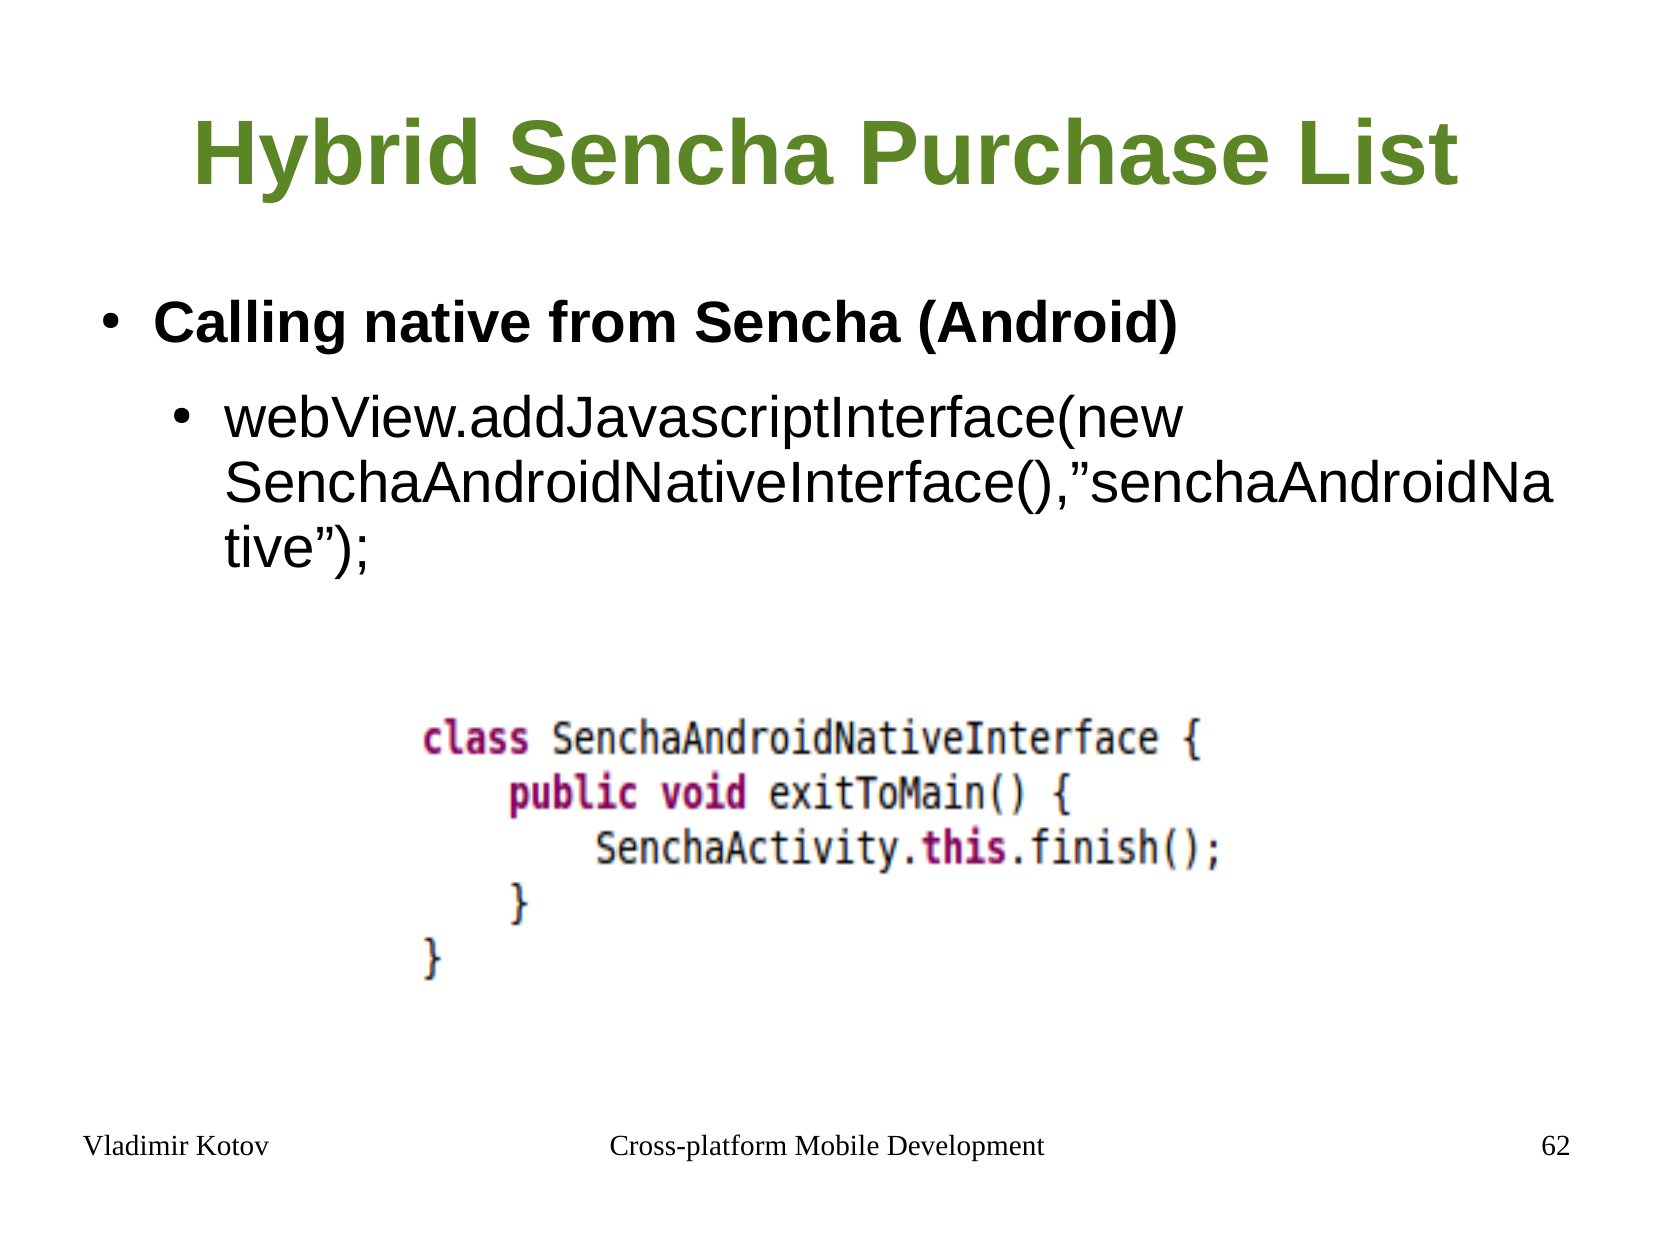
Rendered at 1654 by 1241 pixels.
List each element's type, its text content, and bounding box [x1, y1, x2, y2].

picture [409, 713, 1236, 997]
title Hybrid Sencha Purchase List [82, 49, 1571, 257]
list Calling native from Sencha (Android) webView.addJavascriptInterface(new SenchaAndroidNativeInterface(),”senchaAndroidNative”); [82, 290, 1571, 1109]
